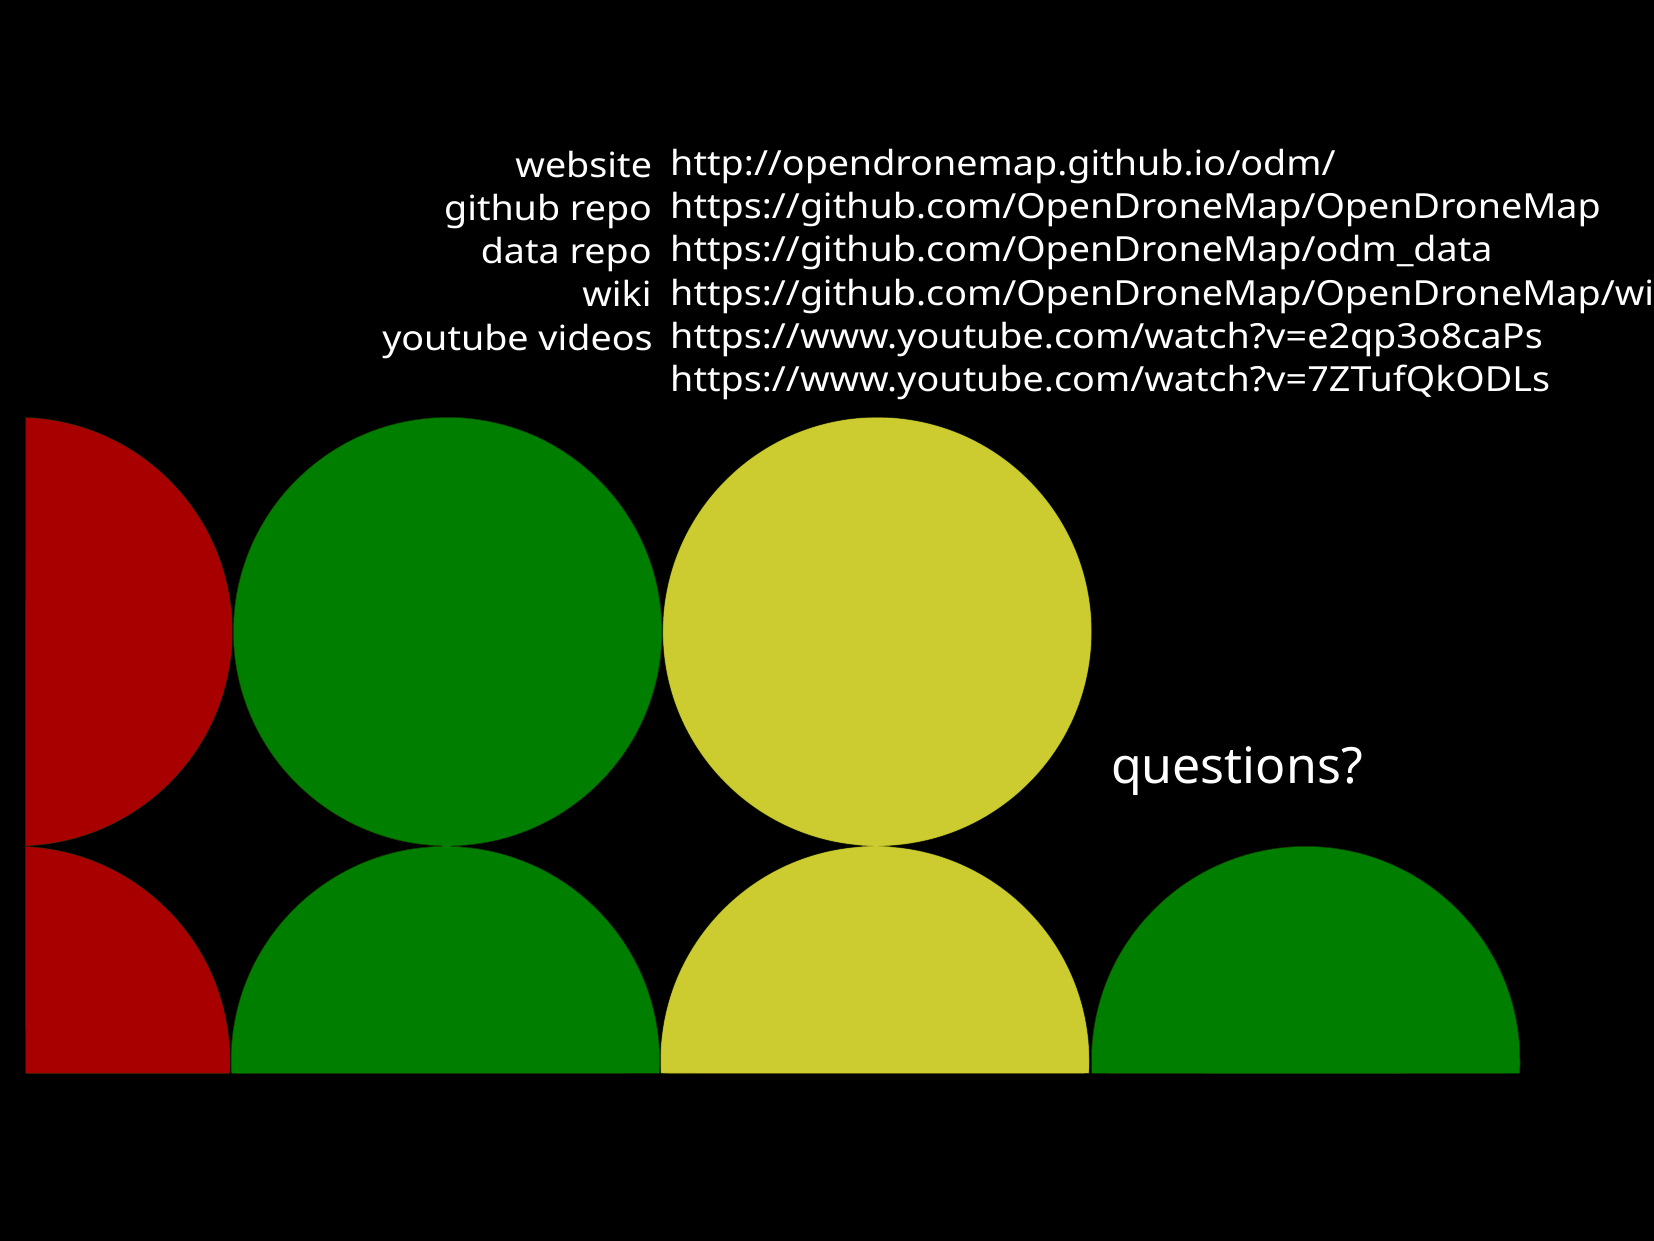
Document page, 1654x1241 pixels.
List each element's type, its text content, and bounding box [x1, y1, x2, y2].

picture [0, 0, 1654, 1241]
title questions? [1060, 660, 1556, 867]
